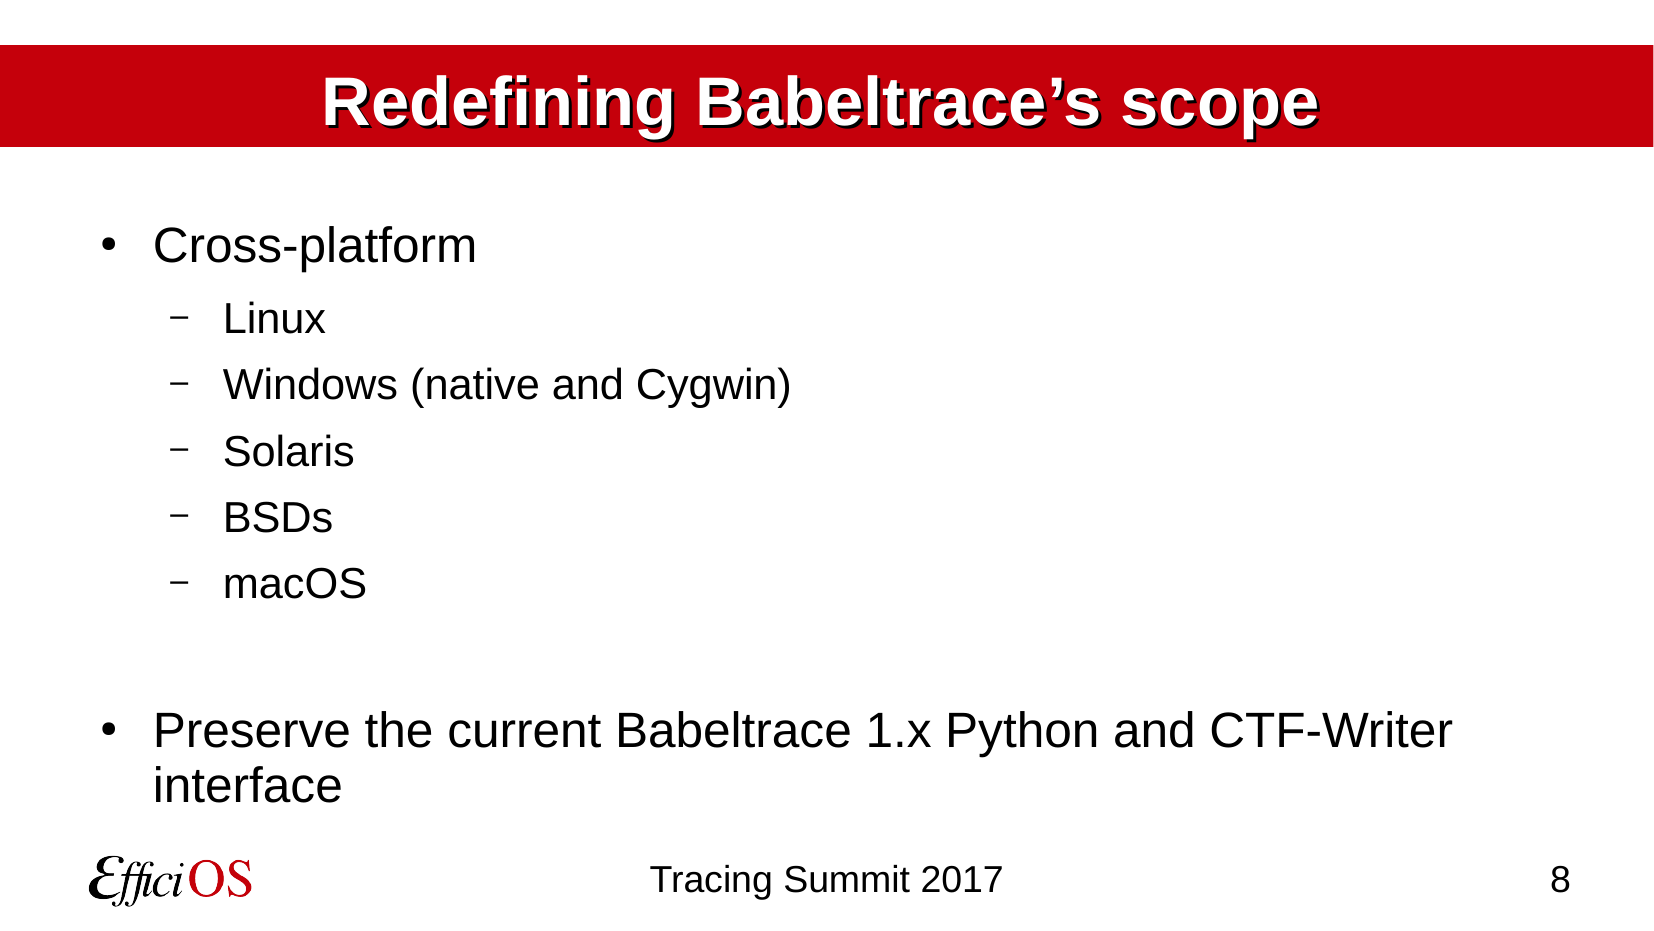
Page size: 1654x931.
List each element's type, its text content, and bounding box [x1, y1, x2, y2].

picture [82, 853, 260, 910]
list Cross-platform Linux Windows (native and Cygwin) Solaris BSDs macOS Preserve the current Babeltrace 1.x Python and CTF-Writer interface [82, 217, 1571, 815]
title Redefining Babeltrace’s scope [76, 24, 1565, 180]
